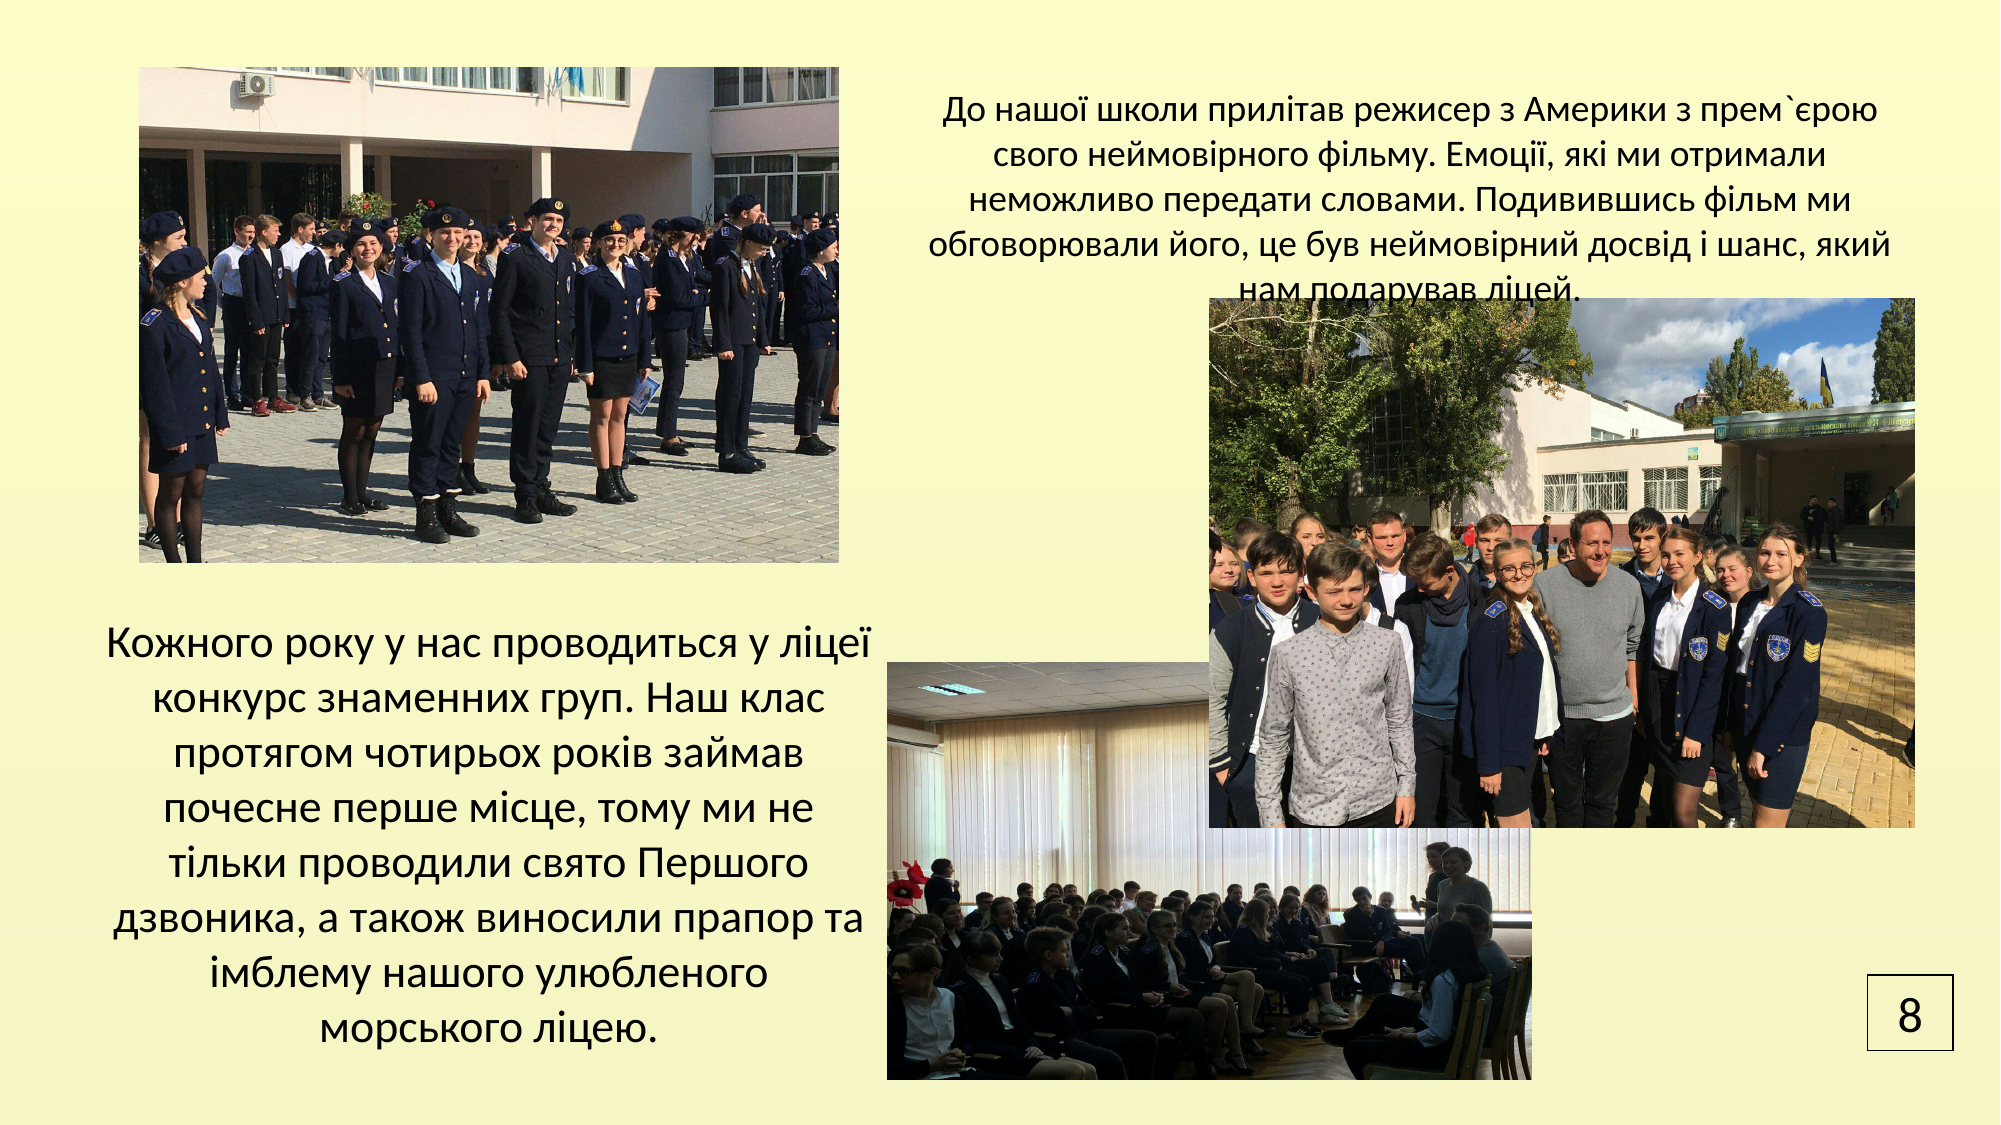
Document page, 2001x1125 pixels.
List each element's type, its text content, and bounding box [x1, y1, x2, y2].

text_box До нашої школи прилітав режисер з Америки з прем`єрою свого неймовірного фільму. Емоції, які ми отримали неможливо передати словами. Подивившись фільм ми обговорювали його, це був неймовірний досвід і шанс, який нам подарував ліцей. [887, 76, 1933, 298]
picture [887, 298, 1915, 1080]
text_box 8 [1867, 975, 1954, 1051]
text_box Кожного року у нас проводиться у ліцеї конкурс знаменних груп. Наш клас протягом чотирьох років займав почесне перше місце, тому ми не тільки проводили свято Першого дзвоника, а також виносили прапор та імблему нашого улюбленого морського ліцею. [91, 584, 887, 1079]
picture [139, 67, 839, 563]
